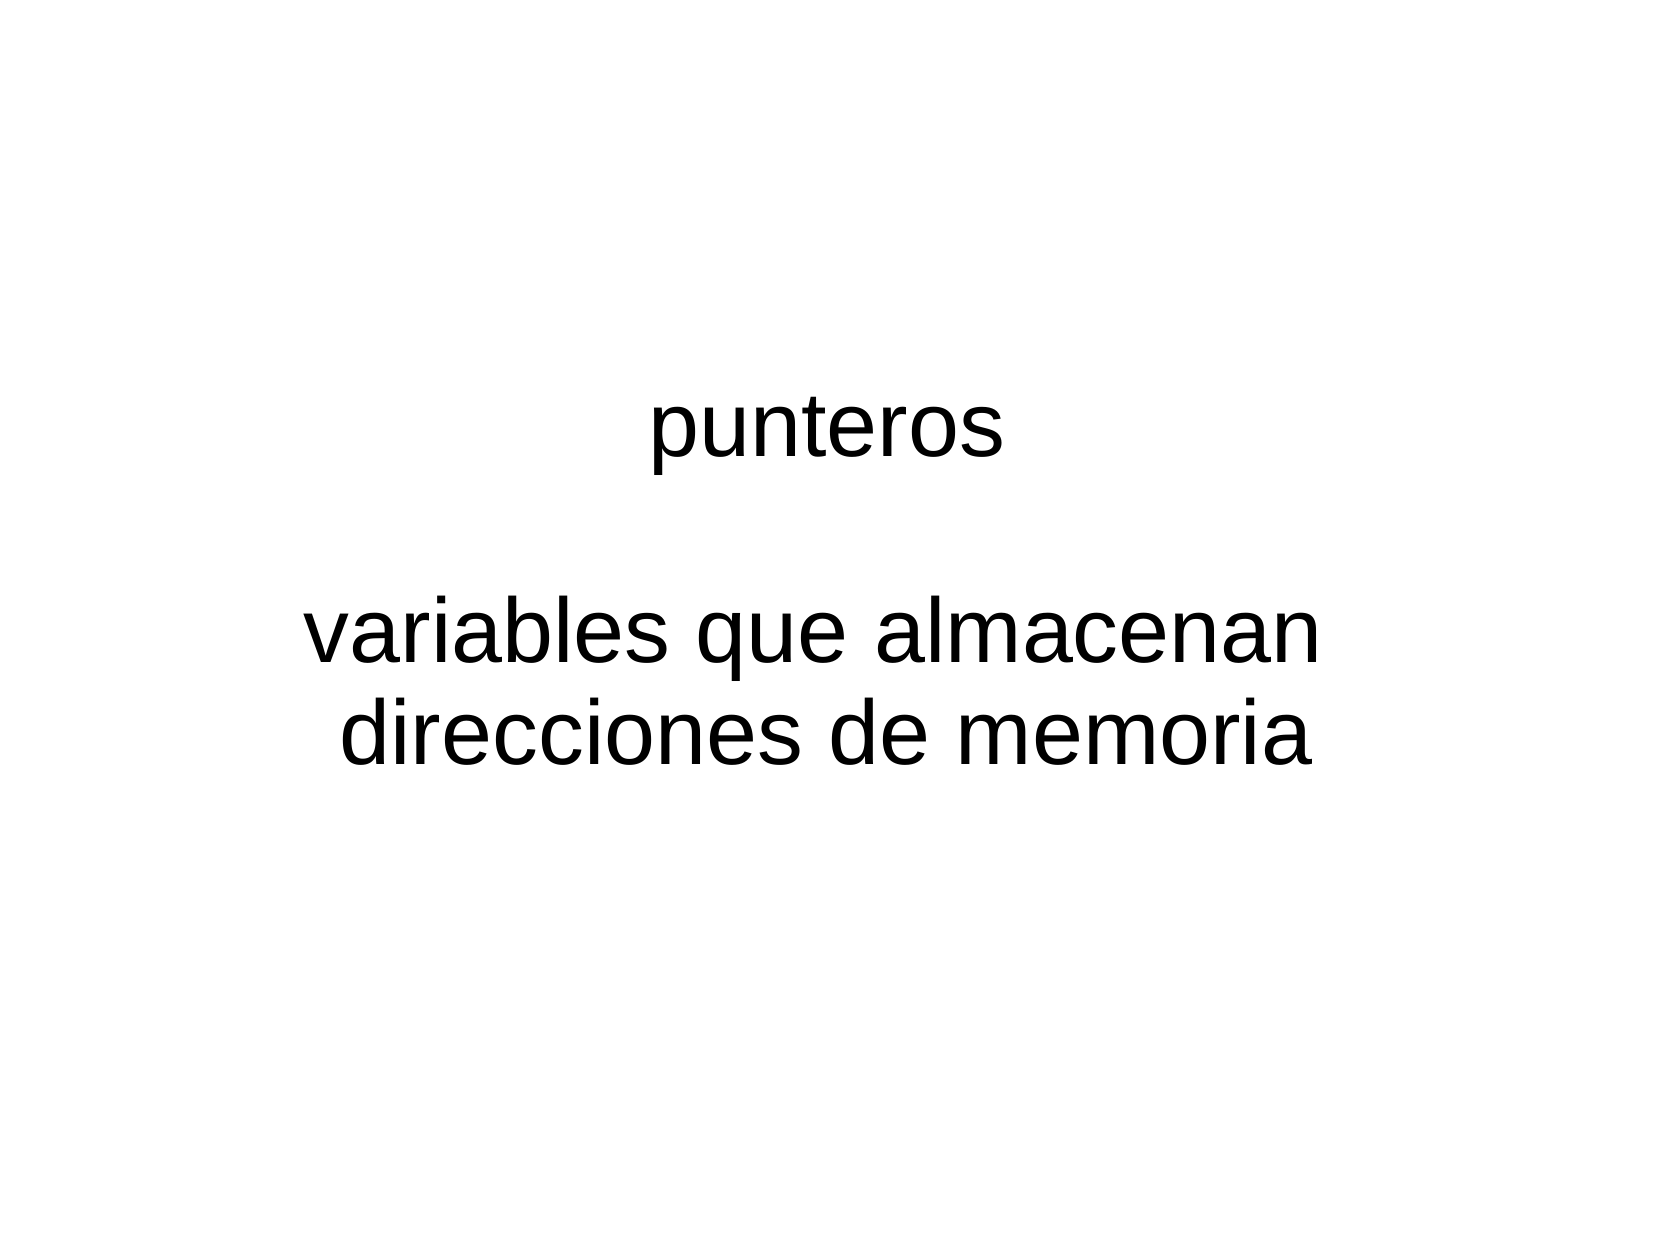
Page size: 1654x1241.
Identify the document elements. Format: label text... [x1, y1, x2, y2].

subtitle punteros variables que almacenan direcciones de memoria [82, 56, 1571, 1102]
